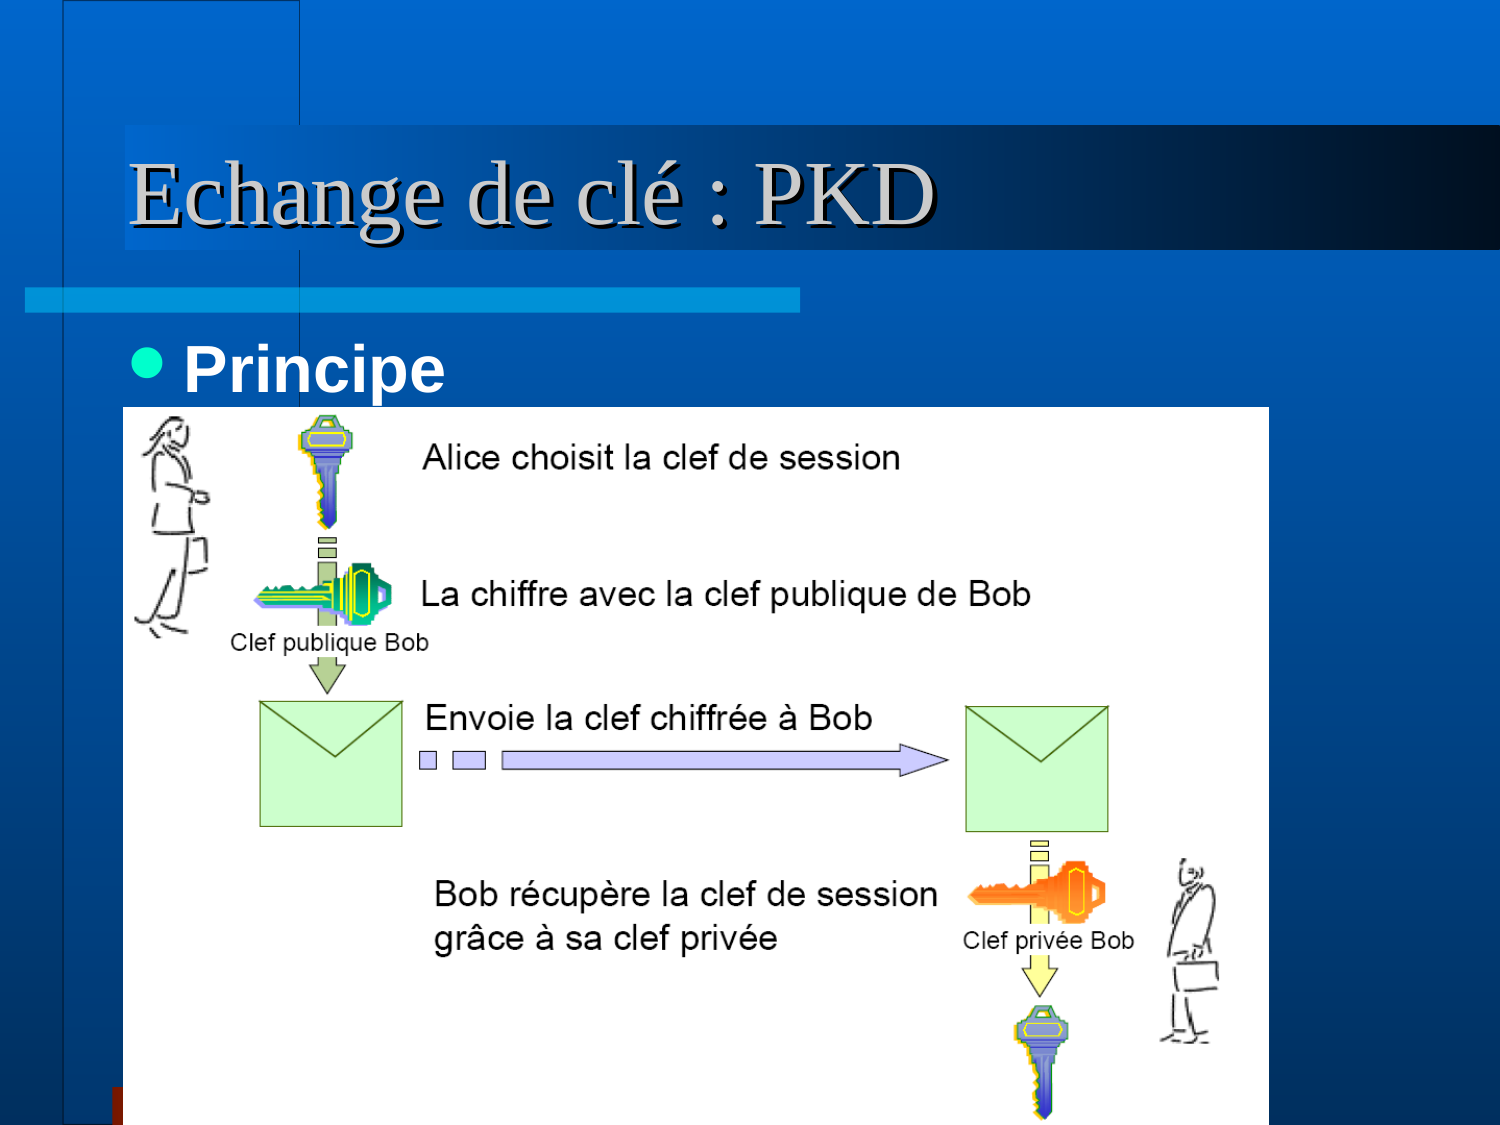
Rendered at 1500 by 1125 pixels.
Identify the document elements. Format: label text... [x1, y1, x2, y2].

title Echange de clé : PKD [112, 99, 1388, 288]
list Principe [112, 324, 1388, 1001]
picture [123, 407, 1269, 1125]
